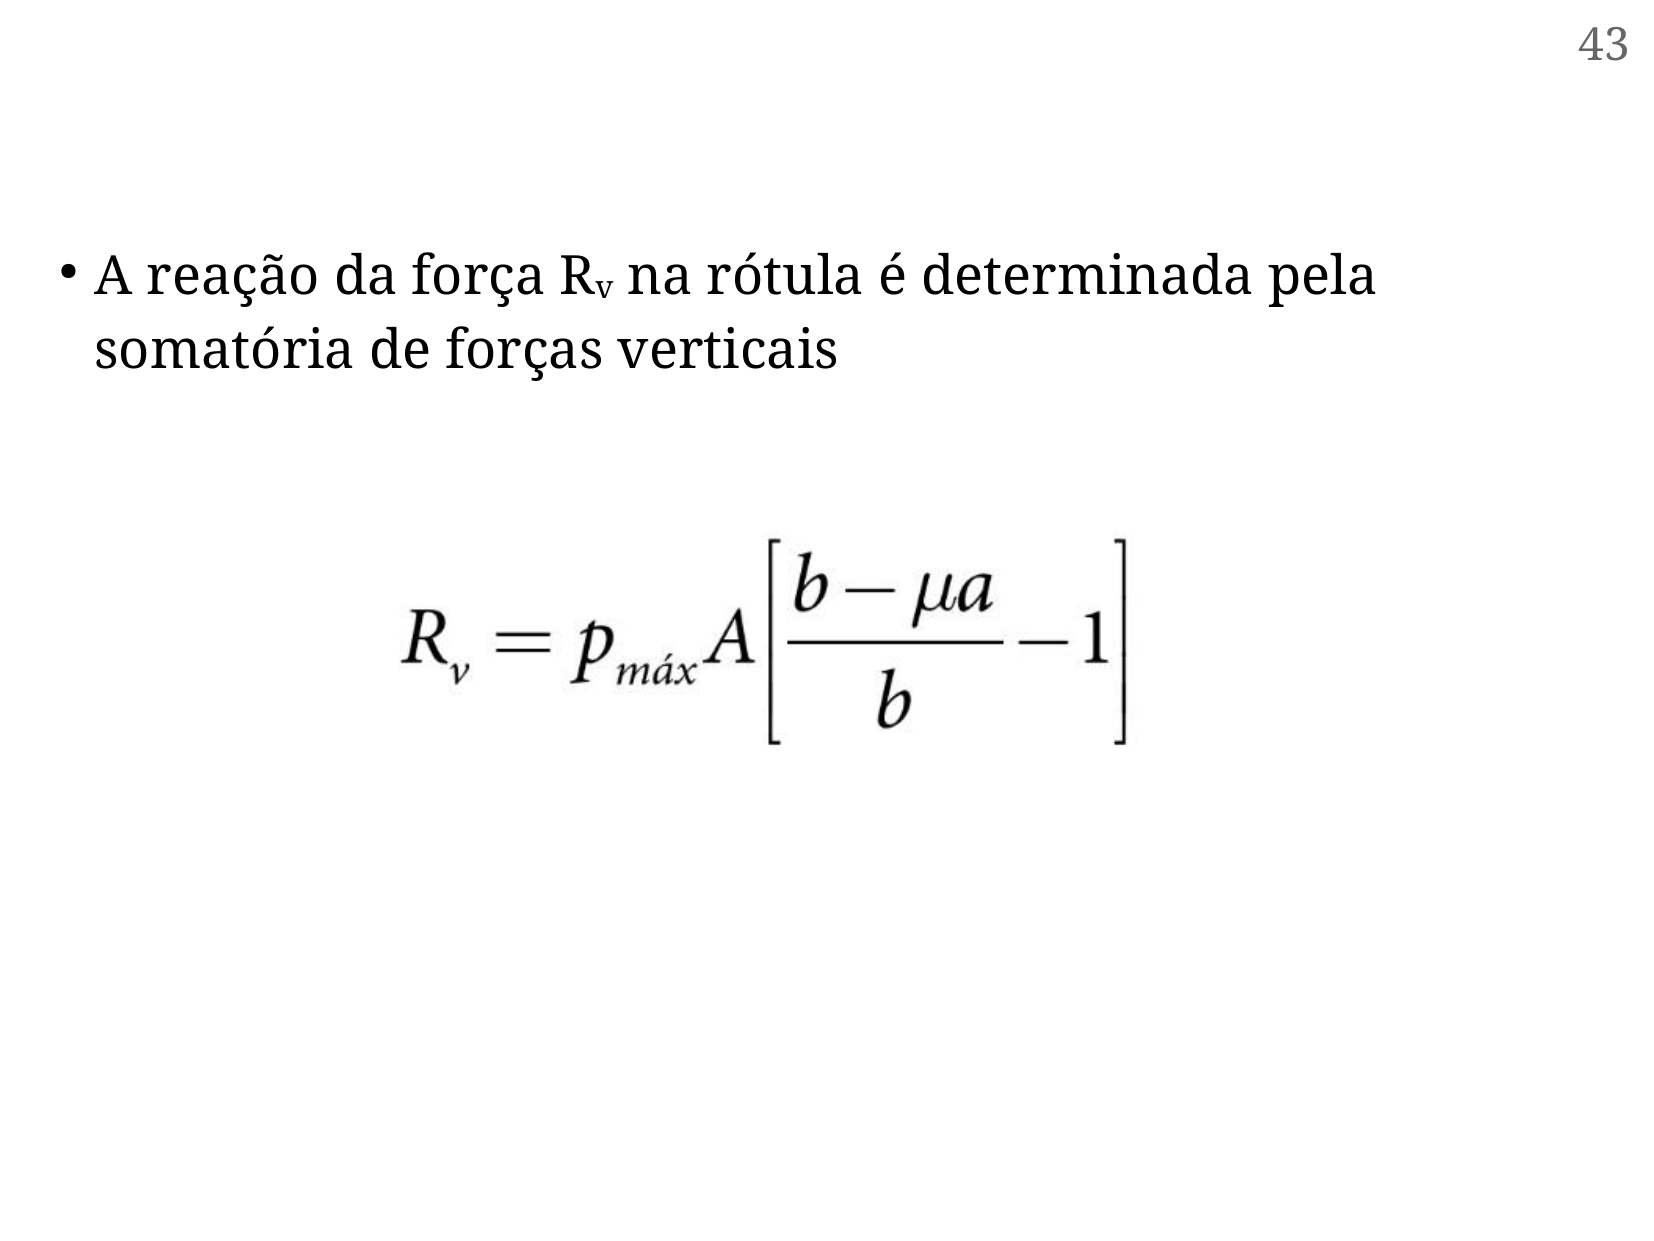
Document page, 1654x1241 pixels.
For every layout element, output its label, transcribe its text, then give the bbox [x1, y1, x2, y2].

picture [399, 531, 1137, 753]
list A reação da força Rv na rótula é determinada pela somatória de forças verticais [59, 236, 1595, 1211]
